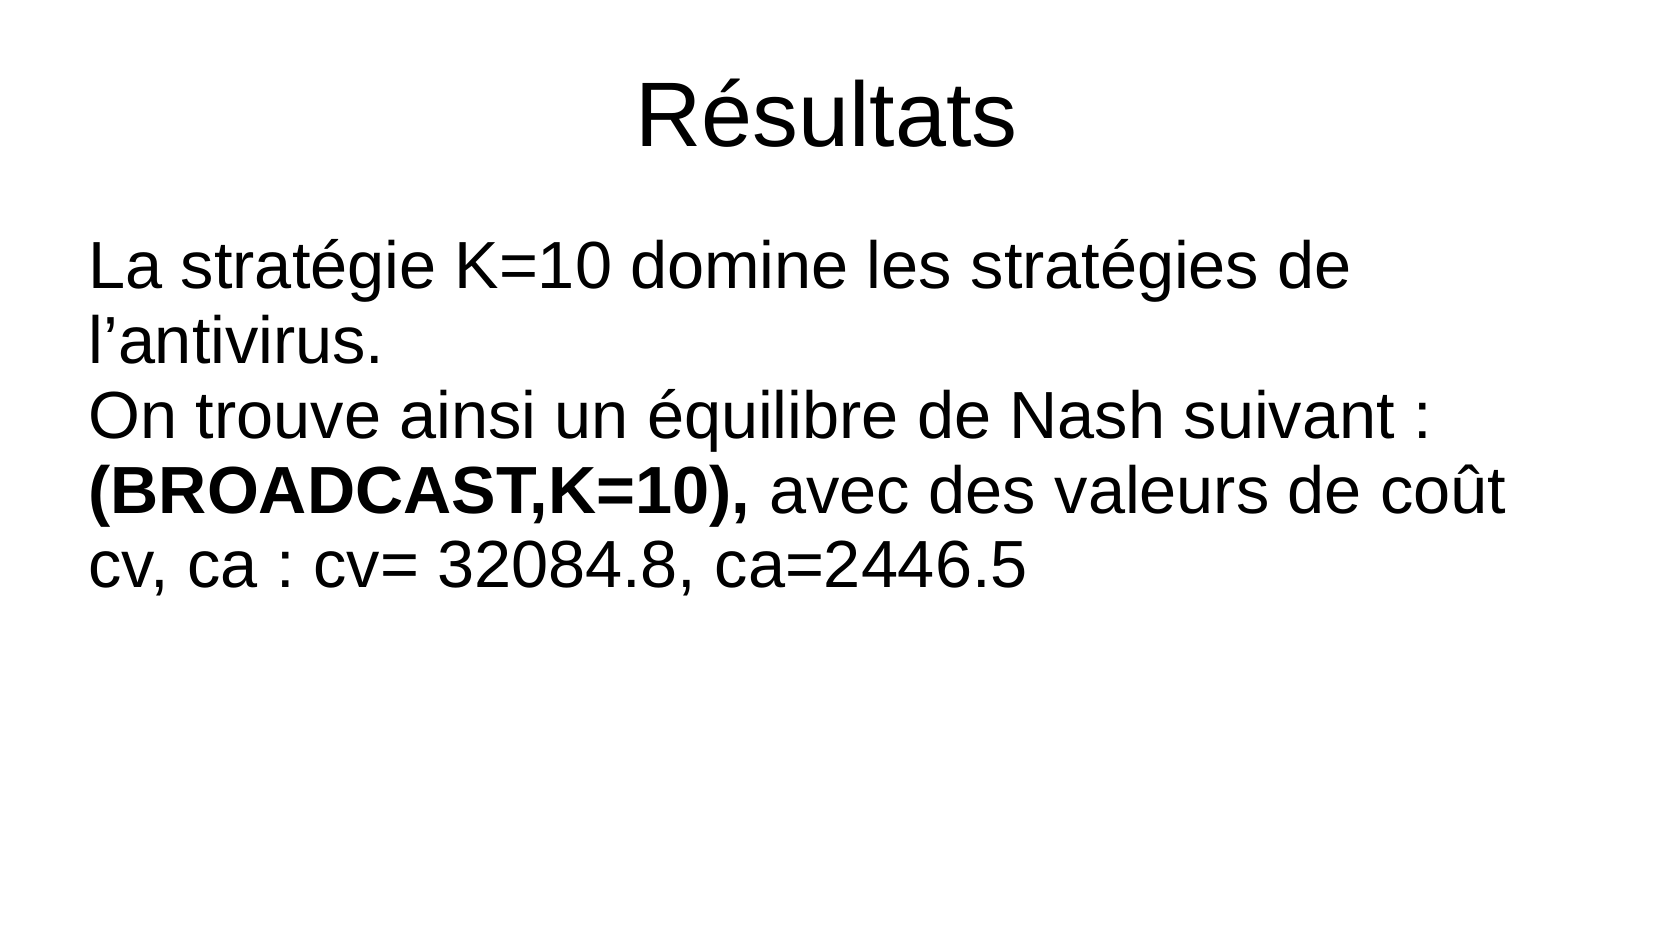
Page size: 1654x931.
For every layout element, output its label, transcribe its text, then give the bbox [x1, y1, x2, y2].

title Résultats [82, 37, 1571, 193]
subtitle La stratégie K=10 domine les stratégies de l’antivirus. On trouve ainsi un équilibre de Nash suivant : (BROADCAST,K=10), avec des valeurs de coût cv, ca : cv= 32084.8, ca=2446.5 [88, 228, 1577, 768]
